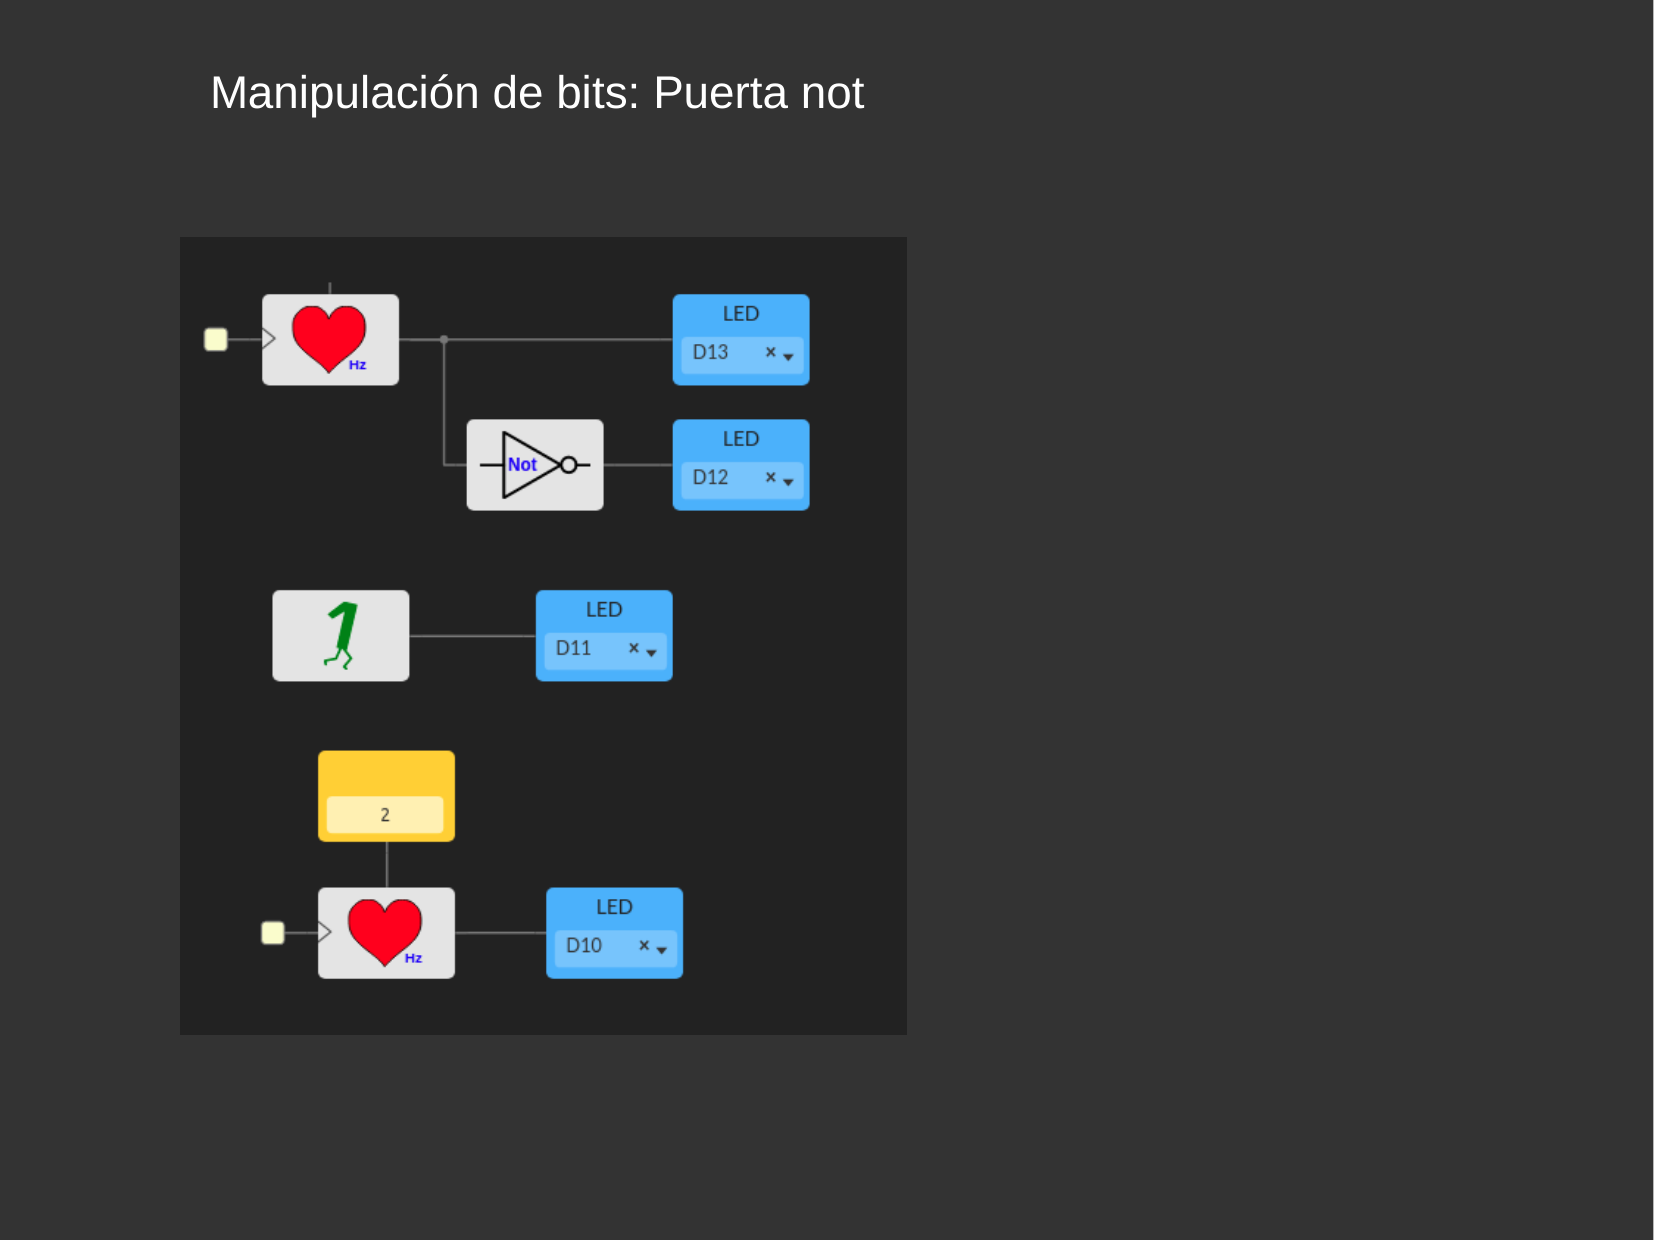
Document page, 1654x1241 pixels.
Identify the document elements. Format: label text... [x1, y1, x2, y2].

text_box Manipulación de bits: Puerta not [195, 59, 901, 150]
picture [180, 237, 907, 1036]
